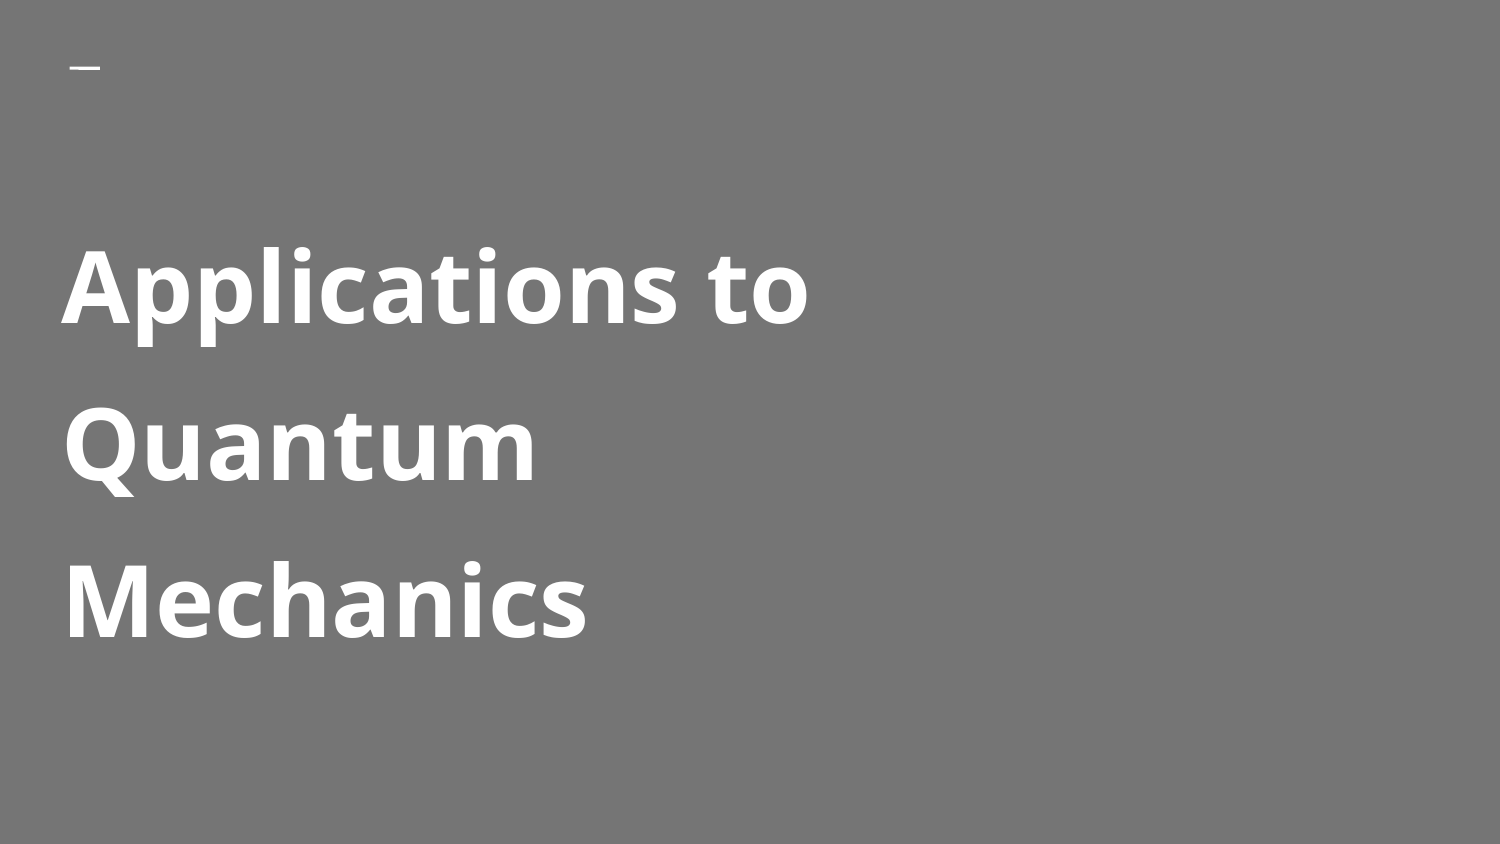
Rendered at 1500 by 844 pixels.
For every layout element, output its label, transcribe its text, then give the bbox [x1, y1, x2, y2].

title Applications to Quantum Mechanics [46, 116, 1071, 746]
